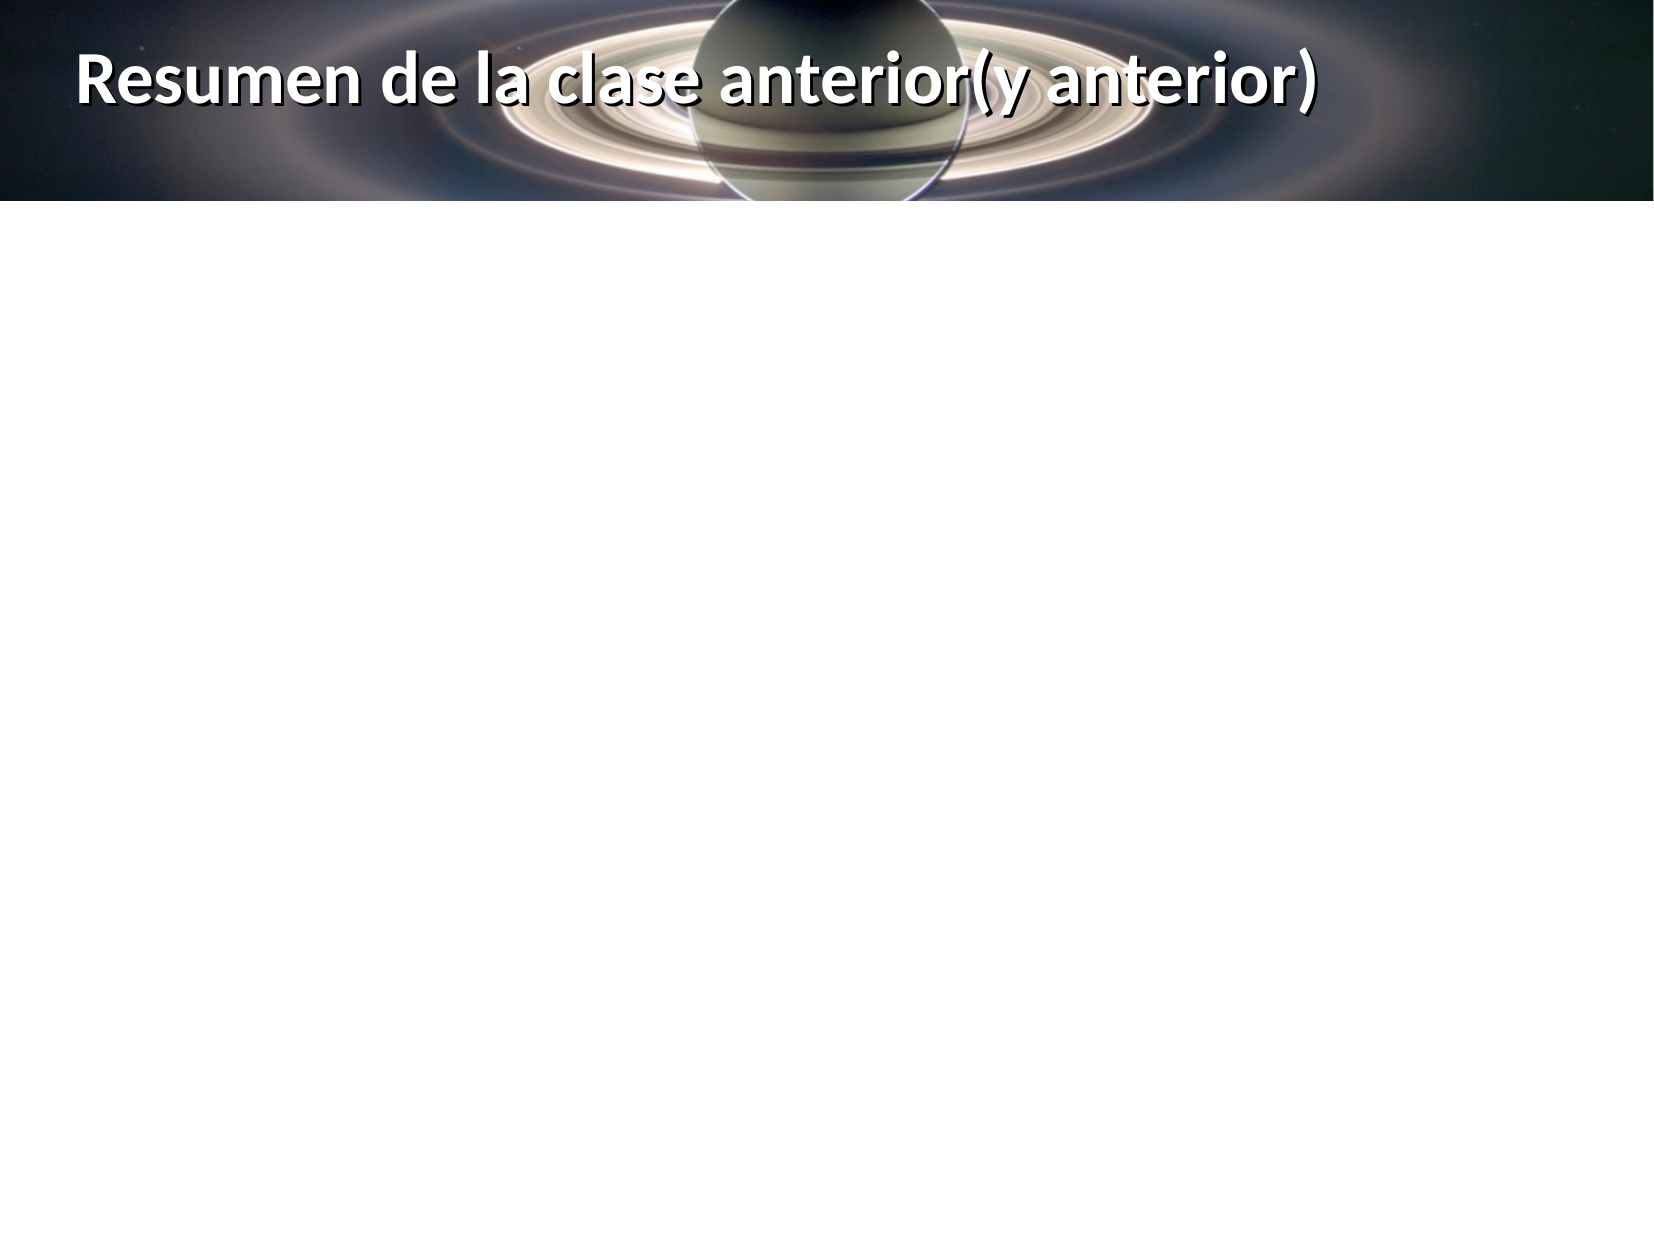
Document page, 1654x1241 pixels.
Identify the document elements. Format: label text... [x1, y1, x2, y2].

title Resumen de la clase anterior(y anterior) [75, 19, 1564, 151]
picture [0, 0, 1654, 201]
